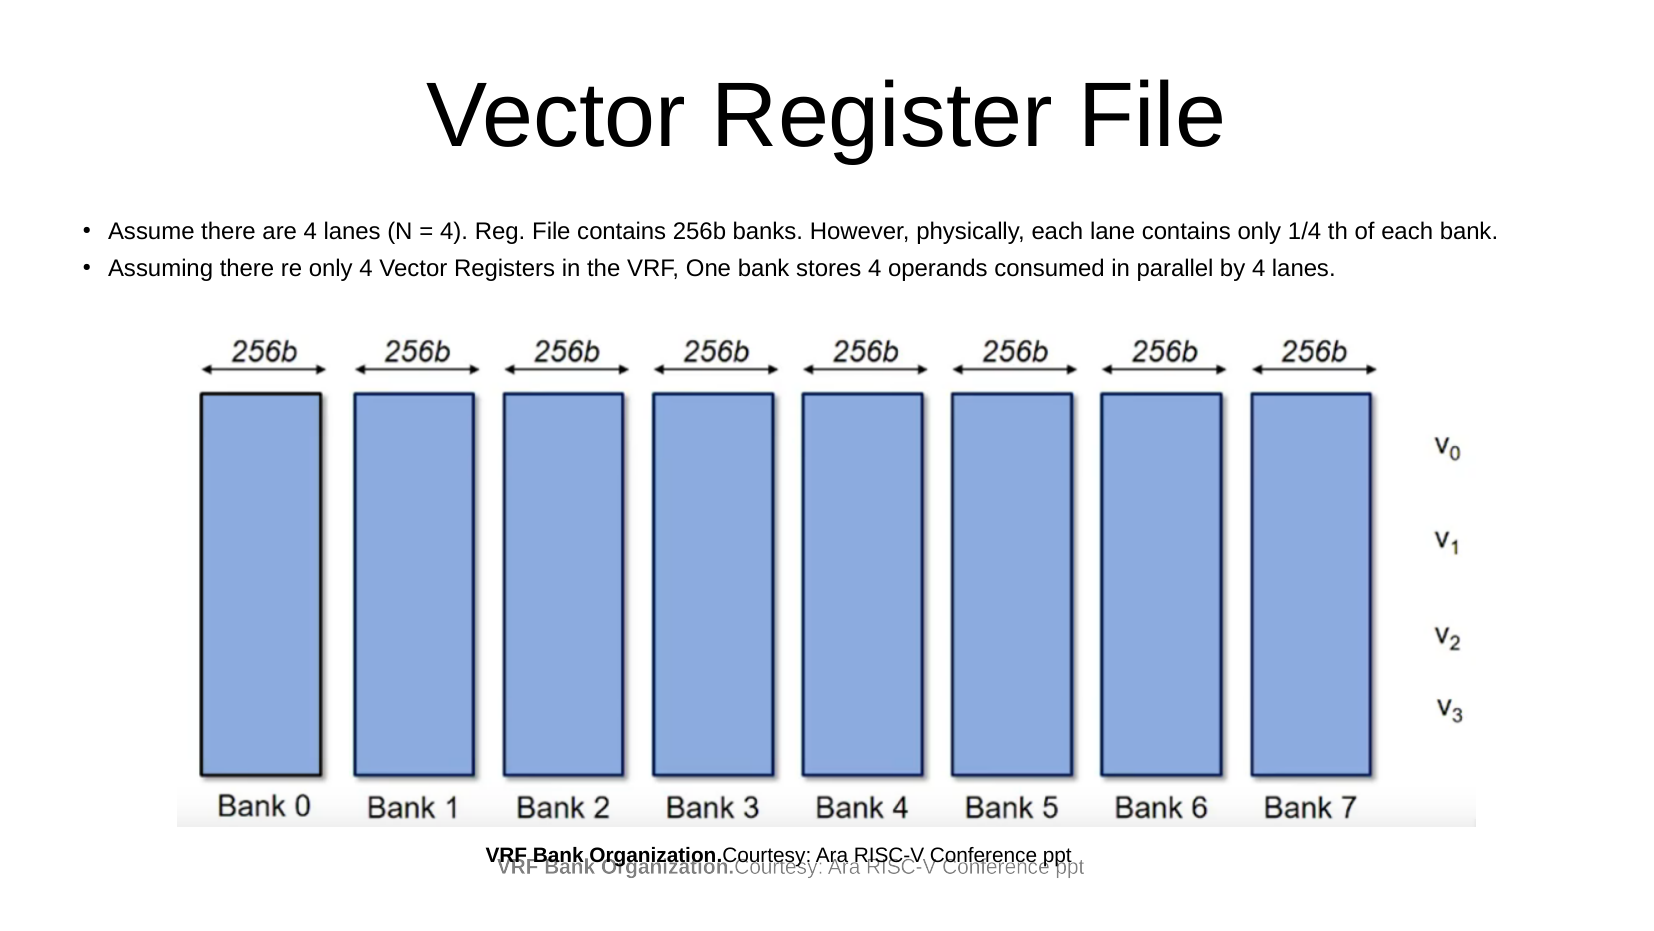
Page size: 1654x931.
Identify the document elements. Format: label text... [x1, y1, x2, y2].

picture [177, 318, 1476, 827]
list Assume there are 4 lanes (N = 4). Reg. File contains 256b banks. However, physically, each lane contains only 1/4 th of each bank. Assuming there re only 4 Vector Registers in the VRF, One bank stores 4 operands consumed in parallel by 4 lanes. [82, 217, 1571, 284]
title Vector Register File [82, 37, 1571, 193]
text_box VRF Bank Organization.Courtesy: Ara RISC-V Conference ppt [470, 835, 1087, 875]
